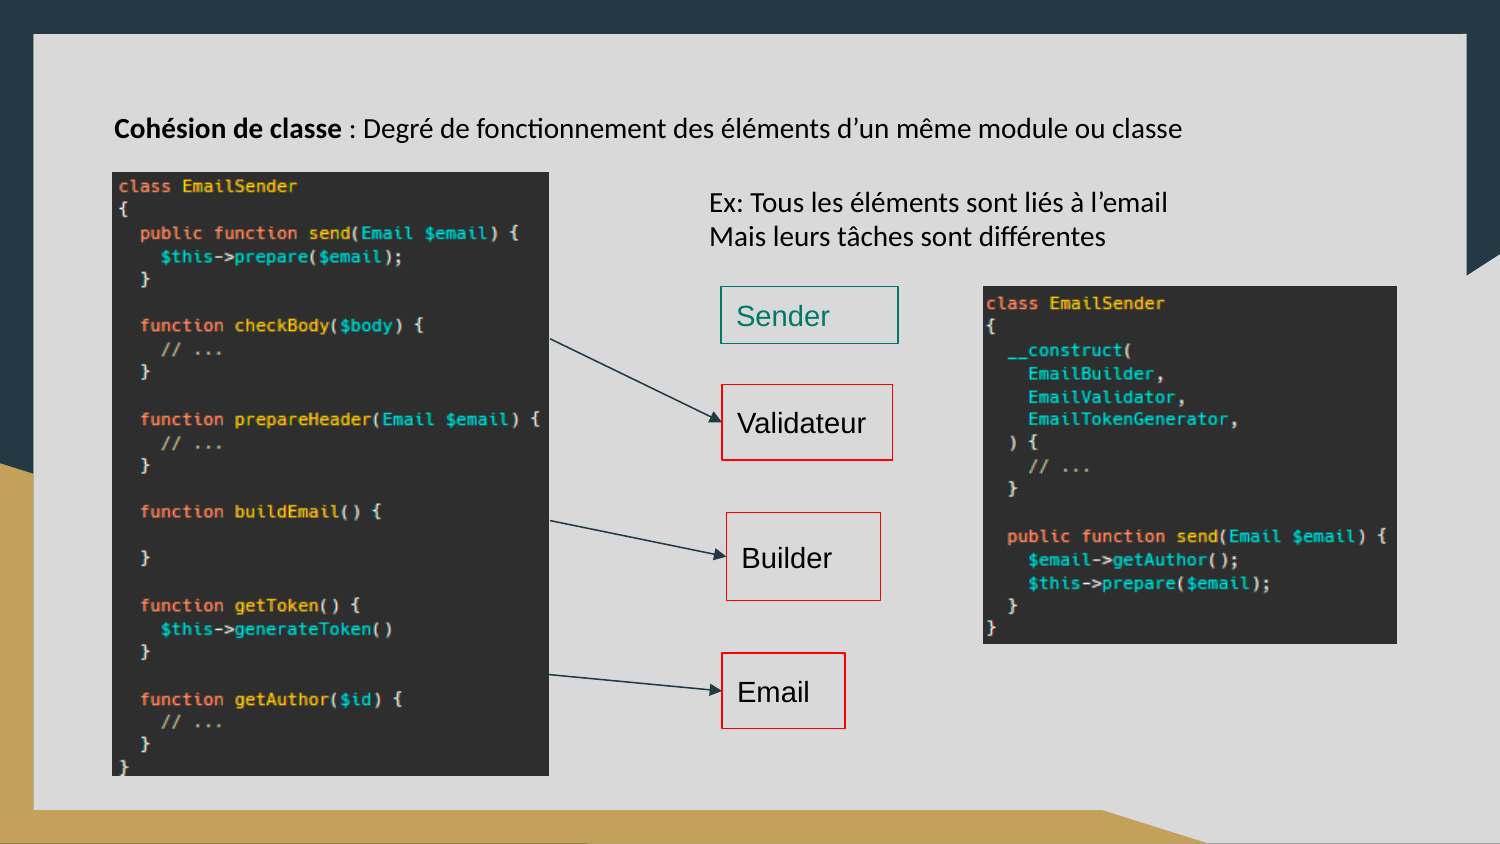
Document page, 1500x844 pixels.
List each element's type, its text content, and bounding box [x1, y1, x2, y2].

text_box Validateur [722, 384, 893, 460]
picture [983, 286, 1397, 645]
picture [112, 172, 549, 776]
text_box Email [722, 653, 845, 729]
text_box Sender [721, 286, 898, 344]
text_box Builder [726, 512, 881, 601]
text_box Cohésion de classe : Degré de fonctionnement des éléments d’un même module ou classe [99, 94, 1243, 160]
text_box Ex: Tous les éléments sont liés à l’email Mais leurs tâches sont différentes [694, 167, 1314, 268]
